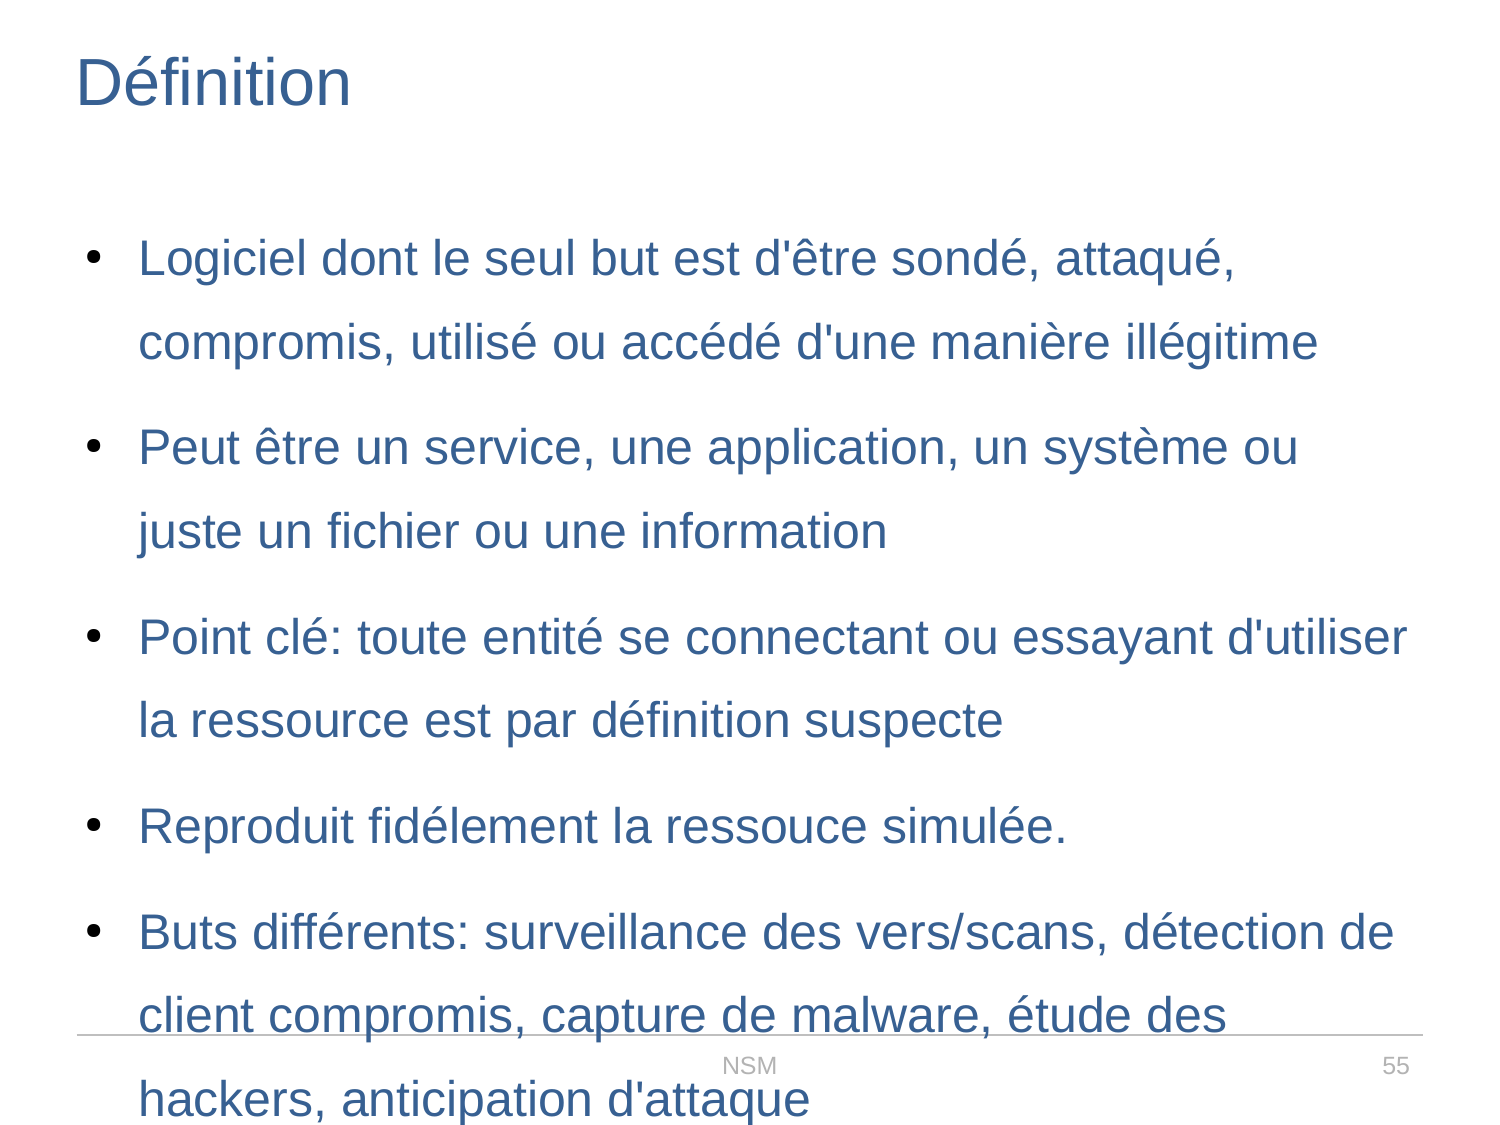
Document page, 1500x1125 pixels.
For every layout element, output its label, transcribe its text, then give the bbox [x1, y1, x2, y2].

list Logiciel dont le seul but est d'être sondé, attaqué, compromis, utilisé ou accédé d'une manière illégitime Peut être un service, une application, un système ou juste un fichier ou une information Point clé: toute entité se connectant ou essayant d'utiliser la ressource est par définition suspecte Reproduit fidélement la ressouce simulée. Buts différents: surveillance des vers/scans, détection de client compromis, capture de malware, étude des hackers, anticipation d'attaque [67, 202, 1418, 1125]
title Définition [75, 45, 1425, 233]
